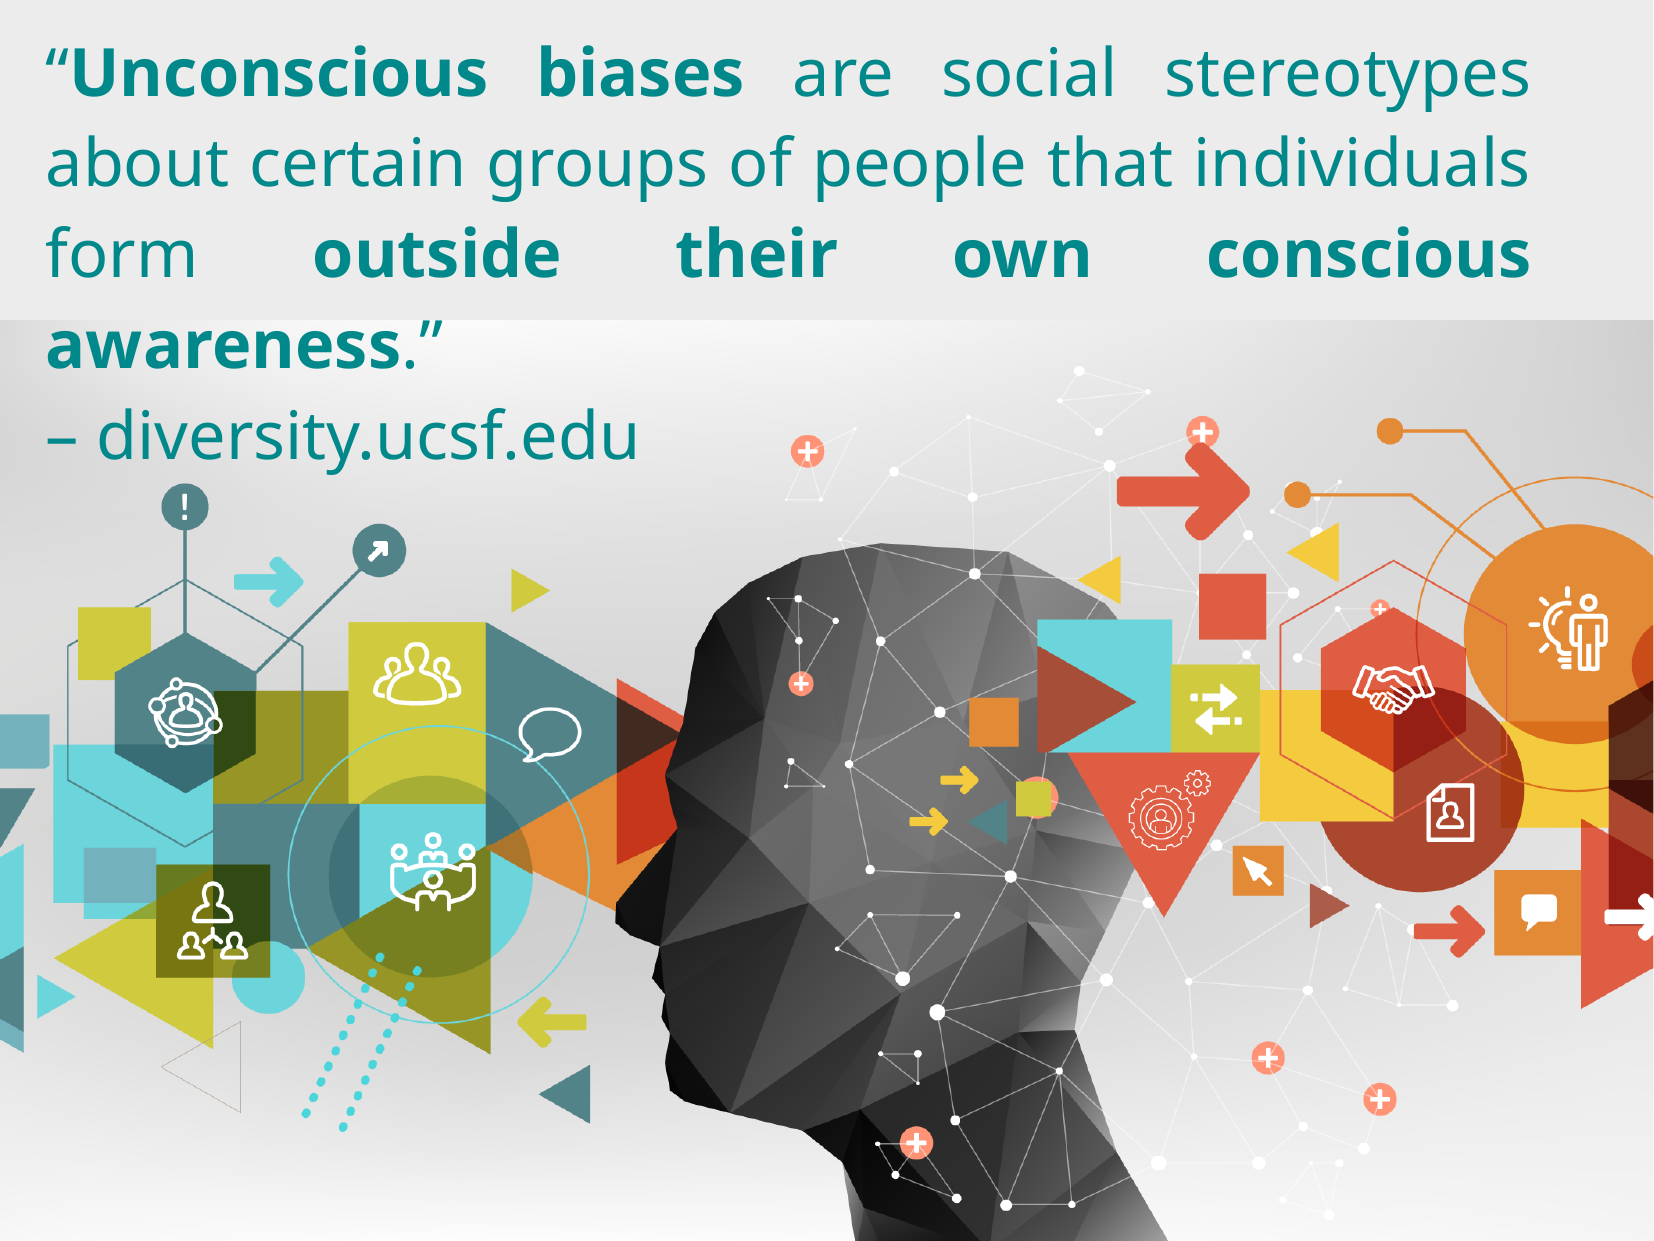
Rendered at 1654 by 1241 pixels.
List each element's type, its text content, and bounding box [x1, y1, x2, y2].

picture [0, 320, 1654, 1241]
text_box “Unconscious biases are social stereotypes about certain groups of people that individuals form outside their own conscious awareness.” – diversity.ucsf.edu [30, 17, 1557, 478]
